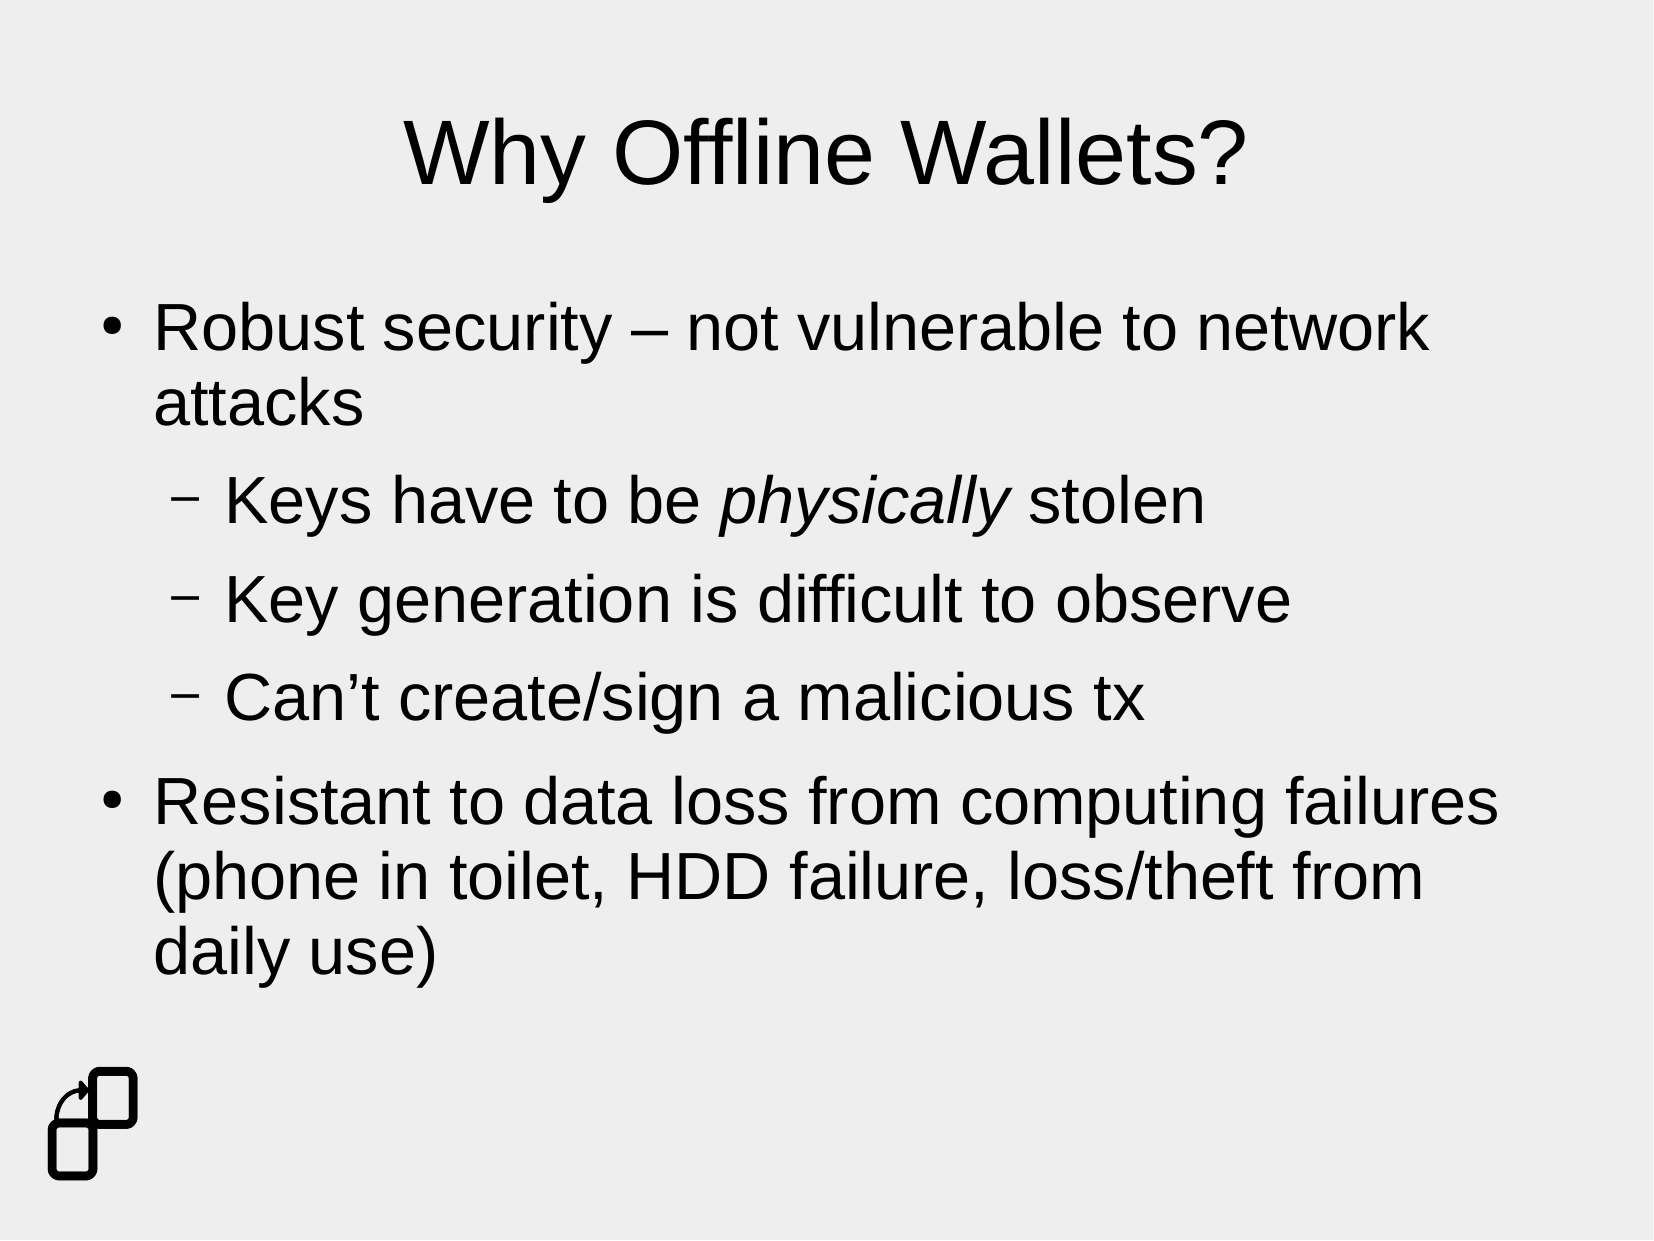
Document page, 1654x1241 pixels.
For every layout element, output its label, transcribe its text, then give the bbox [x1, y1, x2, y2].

title Why Offline Wallets? [82, 49, 1571, 257]
picture [30, 1062, 153, 1186]
list Robust security – not vulnerable to network attacks Keys have to be physically stolen Key generation is difficult to observe Can’t create/sign a malicious tx Resistant to data loss from computing failures (phone in toilet, HDD failure, loss/theft from daily use) [82, 290, 1571, 1010]
